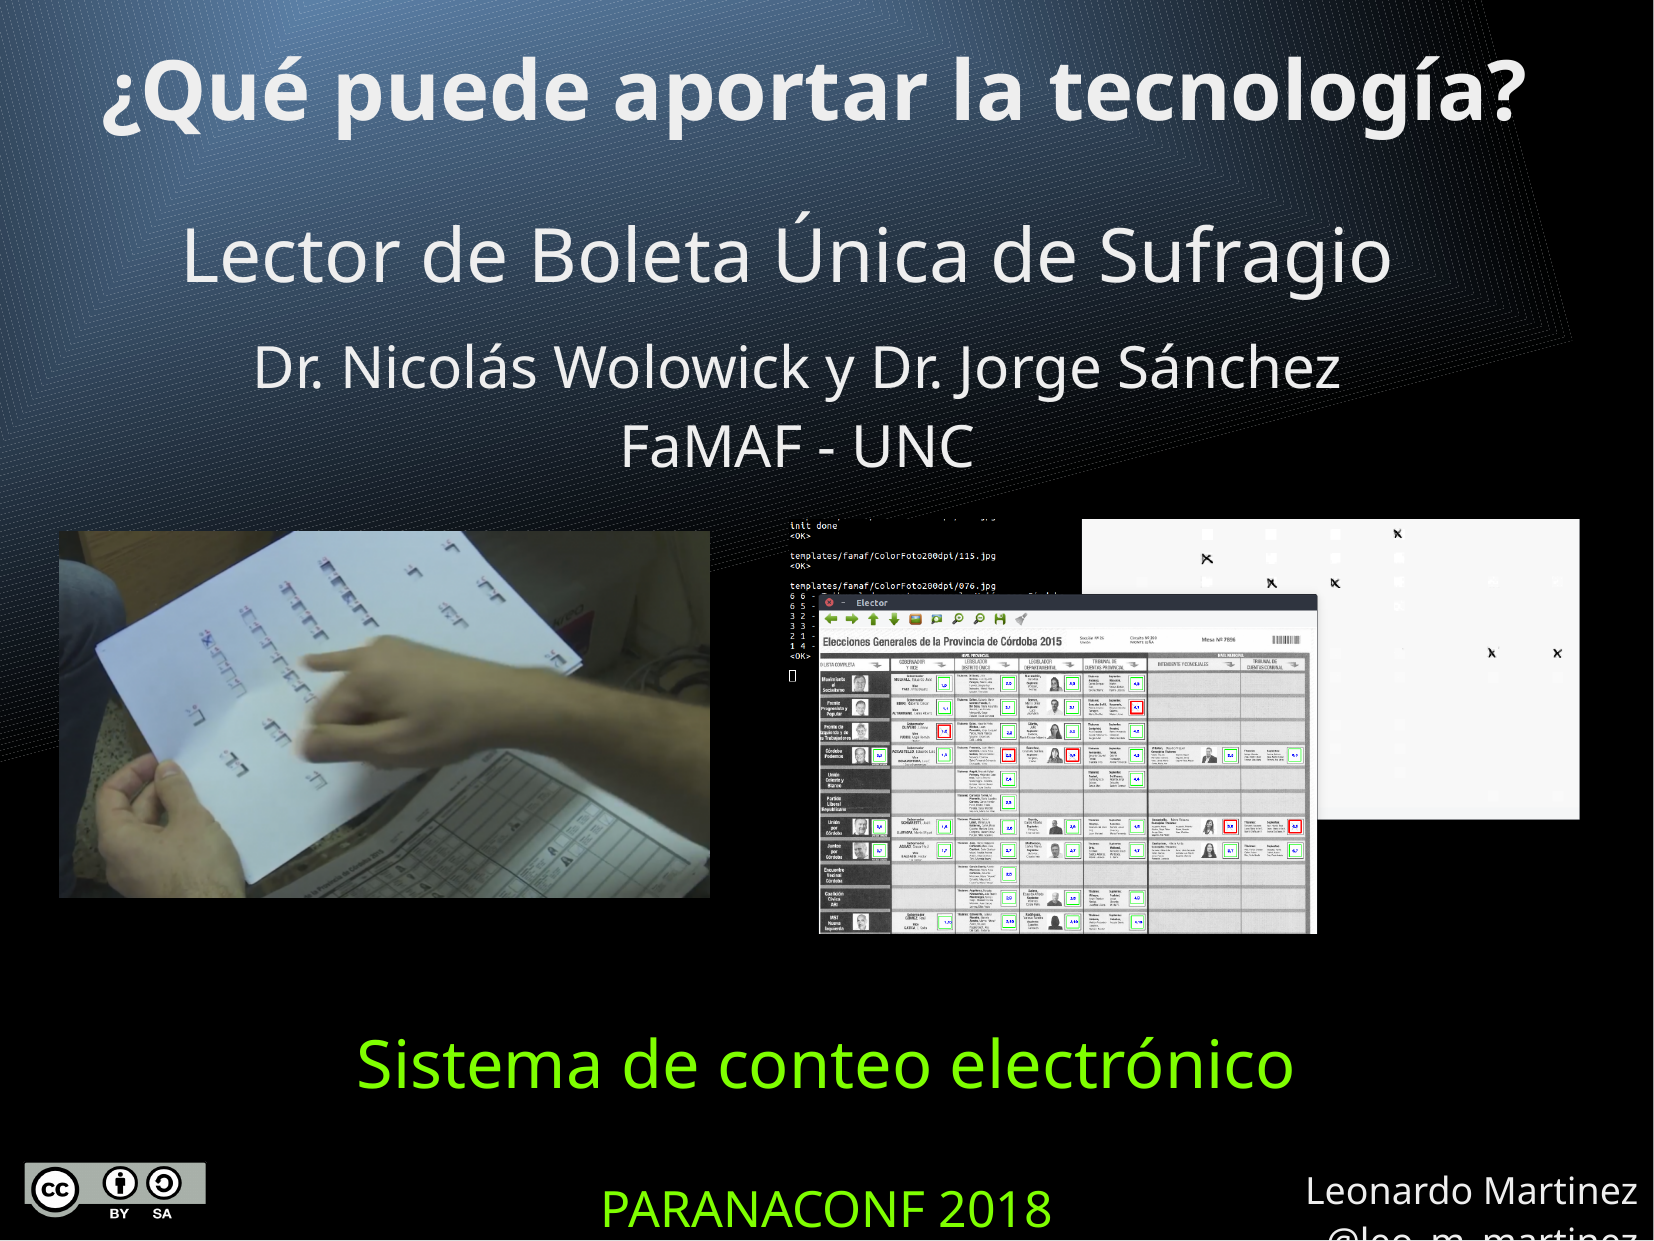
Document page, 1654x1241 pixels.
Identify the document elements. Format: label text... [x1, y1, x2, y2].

text_box Leonardo Martinez @leo_m_martinez [1204, 1157, 1654, 1241]
text_box Dr. Nicolás Wolowick y Dr. Jorge Sánchez FaMAF - UNC [94, 318, 1501, 451]
title Sistema de conteo electrónico [253, 1015, 1400, 1111]
title PARANACONF 2018 [563, 1187, 1090, 1229]
text_box Lector de Boleta Única de Sufragio [94, 194, 1501, 285]
picture [23, 1161, 207, 1222]
title ¿Qué puede aportar la tecnología? [23, 29, 1607, 148]
picture [789, 519, 1581, 934]
picture [59, 531, 710, 898]
